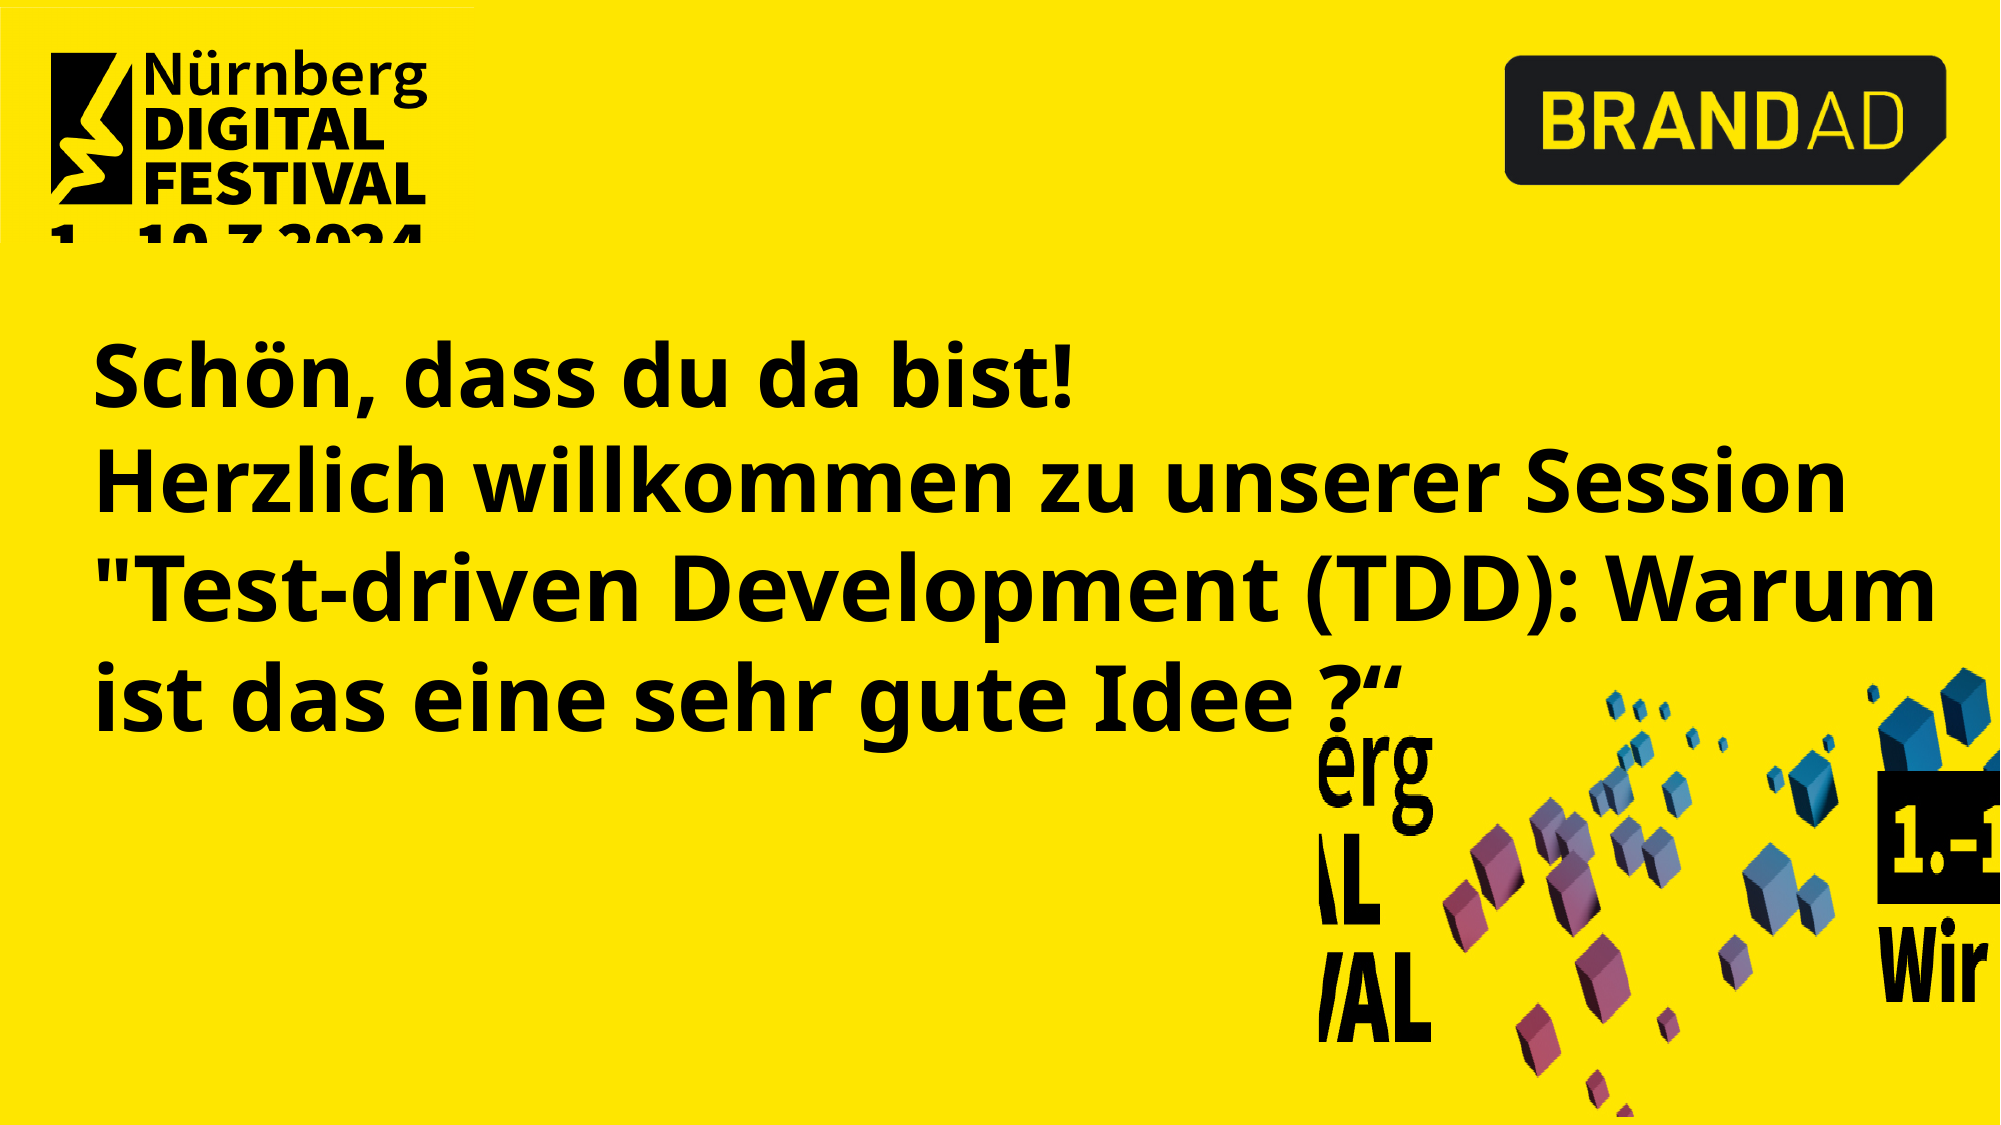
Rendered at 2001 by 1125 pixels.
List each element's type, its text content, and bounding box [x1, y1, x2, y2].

picture [1318, 664, 2000, 1117]
text_box Schön, dass du da bist! Herzlich willkommen zu unserer Session "Test-driven Development (TDD): Warum ist das eine sehr gute Idee ?“ [77, 312, 1959, 1073]
picture [1488, 17, 1959, 193]
picture [0, 7, 475, 243]
